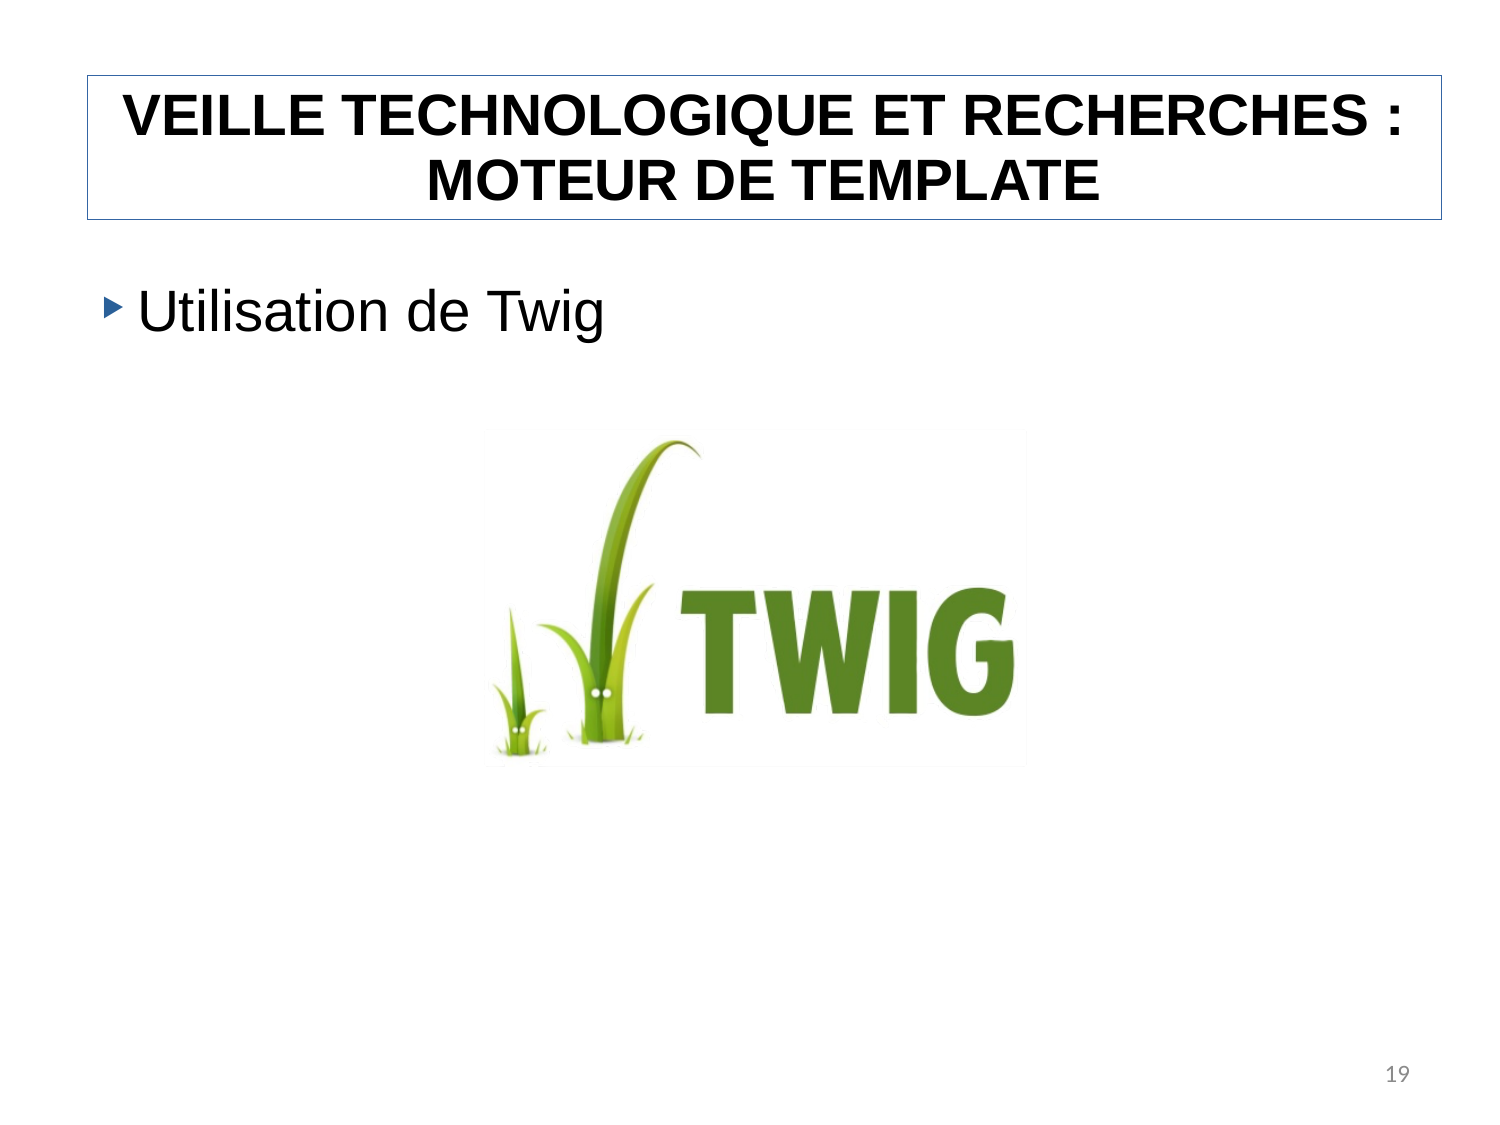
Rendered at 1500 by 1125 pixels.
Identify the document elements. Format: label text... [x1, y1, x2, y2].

text_box Utilisation de Twig [86, 188, 1441, 1029]
text_box VEILLE TECHNOLOGIQUE ET RECHERCHES : MOTEUR DE TEMPLATE [87, 75, 1442, 220]
picture [483, 428, 1028, 768]
